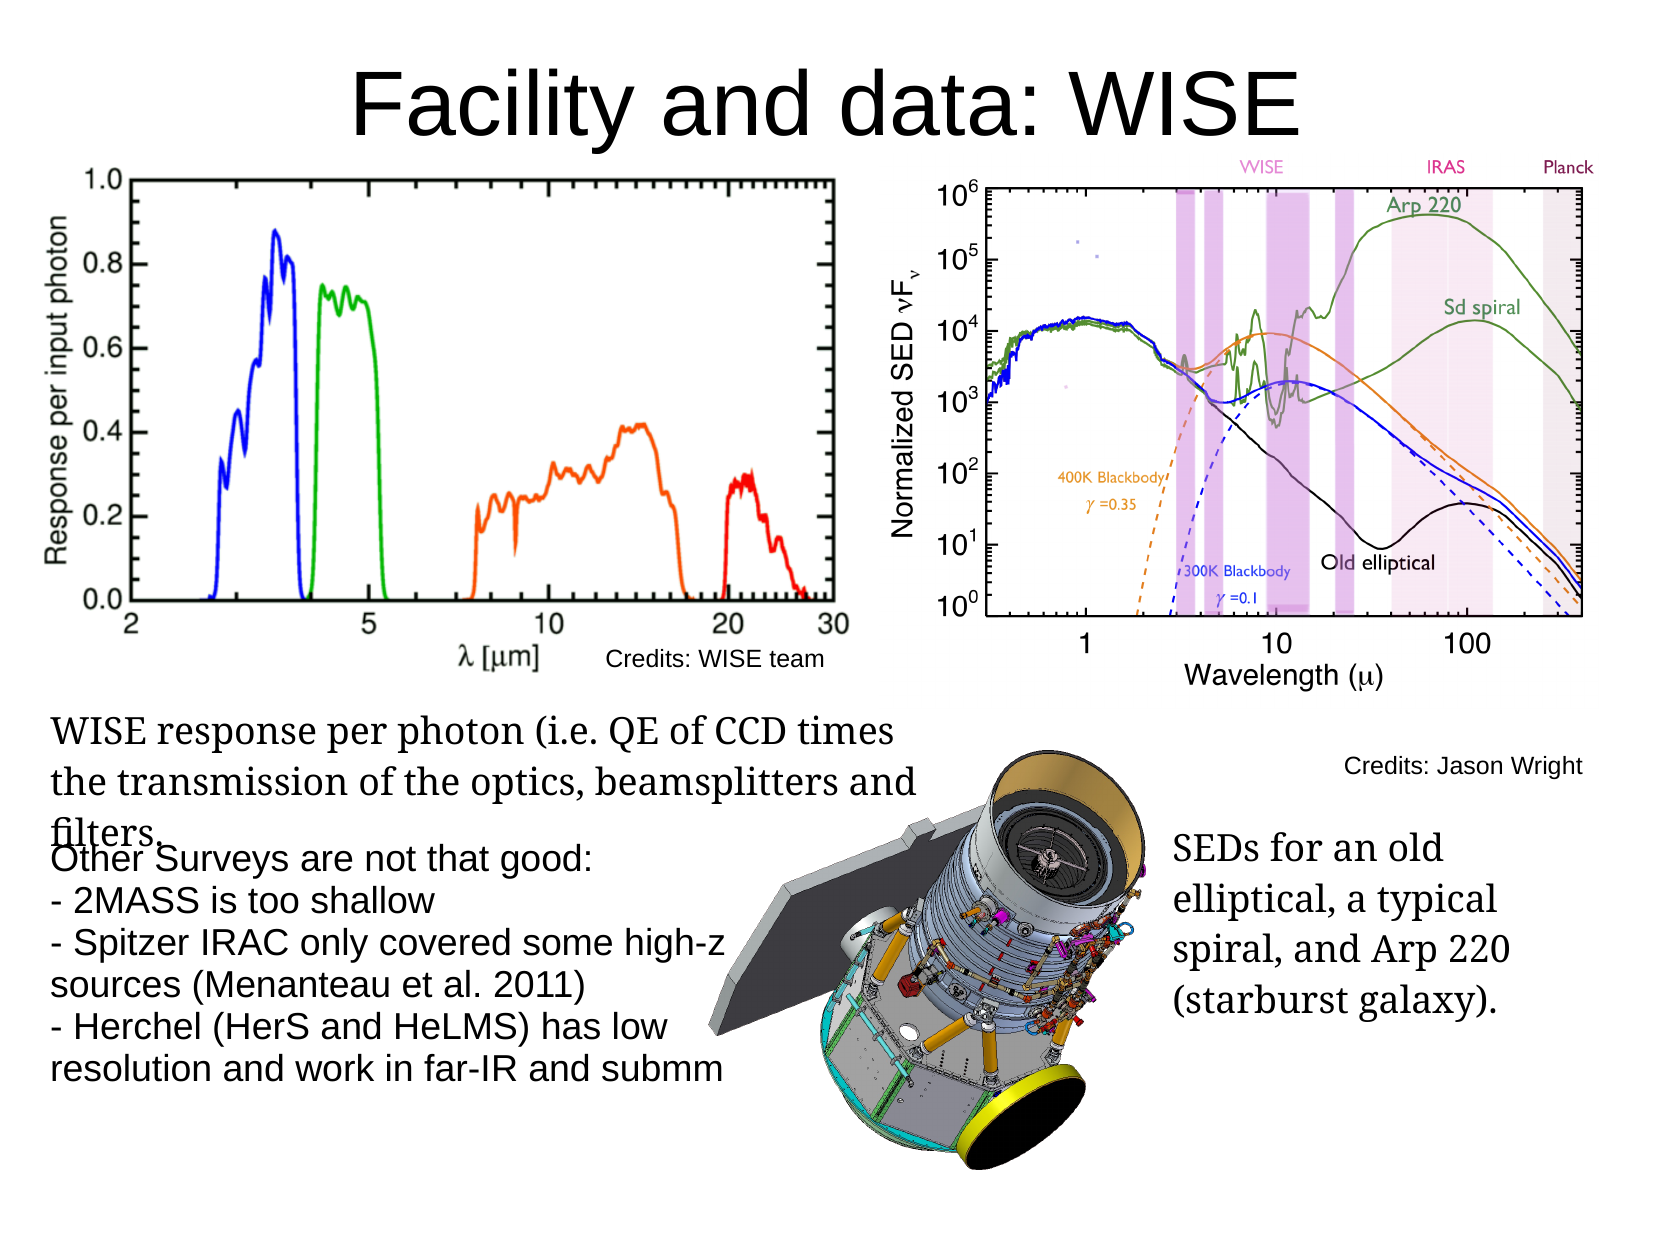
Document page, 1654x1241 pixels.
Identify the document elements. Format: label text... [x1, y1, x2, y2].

picture [879, 153, 1599, 709]
picture [708, 750, 1146, 1170]
picture [42, 166, 851, 674]
title Facility and data: WISE [82, 0, 1571, 208]
text_box Credits: WISE team [590, 637, 879, 696]
text_box Credits: Jason Wright [1329, 744, 1607, 815]
text_box Other Surveys are not that good: - 2MASS is too shallow - Spitzer IRAC only covered some high-z sources (Menanteau et al. 2011) - Herchel (HerS and HeLMS) has low resolution and work in far-IR and submm [35, 830, 745, 1146]
text_box WISE response per photon (i.e. QE of CCD times the transmission of the optics, beamsplitters and filters. [35, 696, 945, 812]
text_box SEDs for an old elliptical, a typical spiral, and Arp 220 (starburst galaxy). [1157, 813, 1630, 957]
